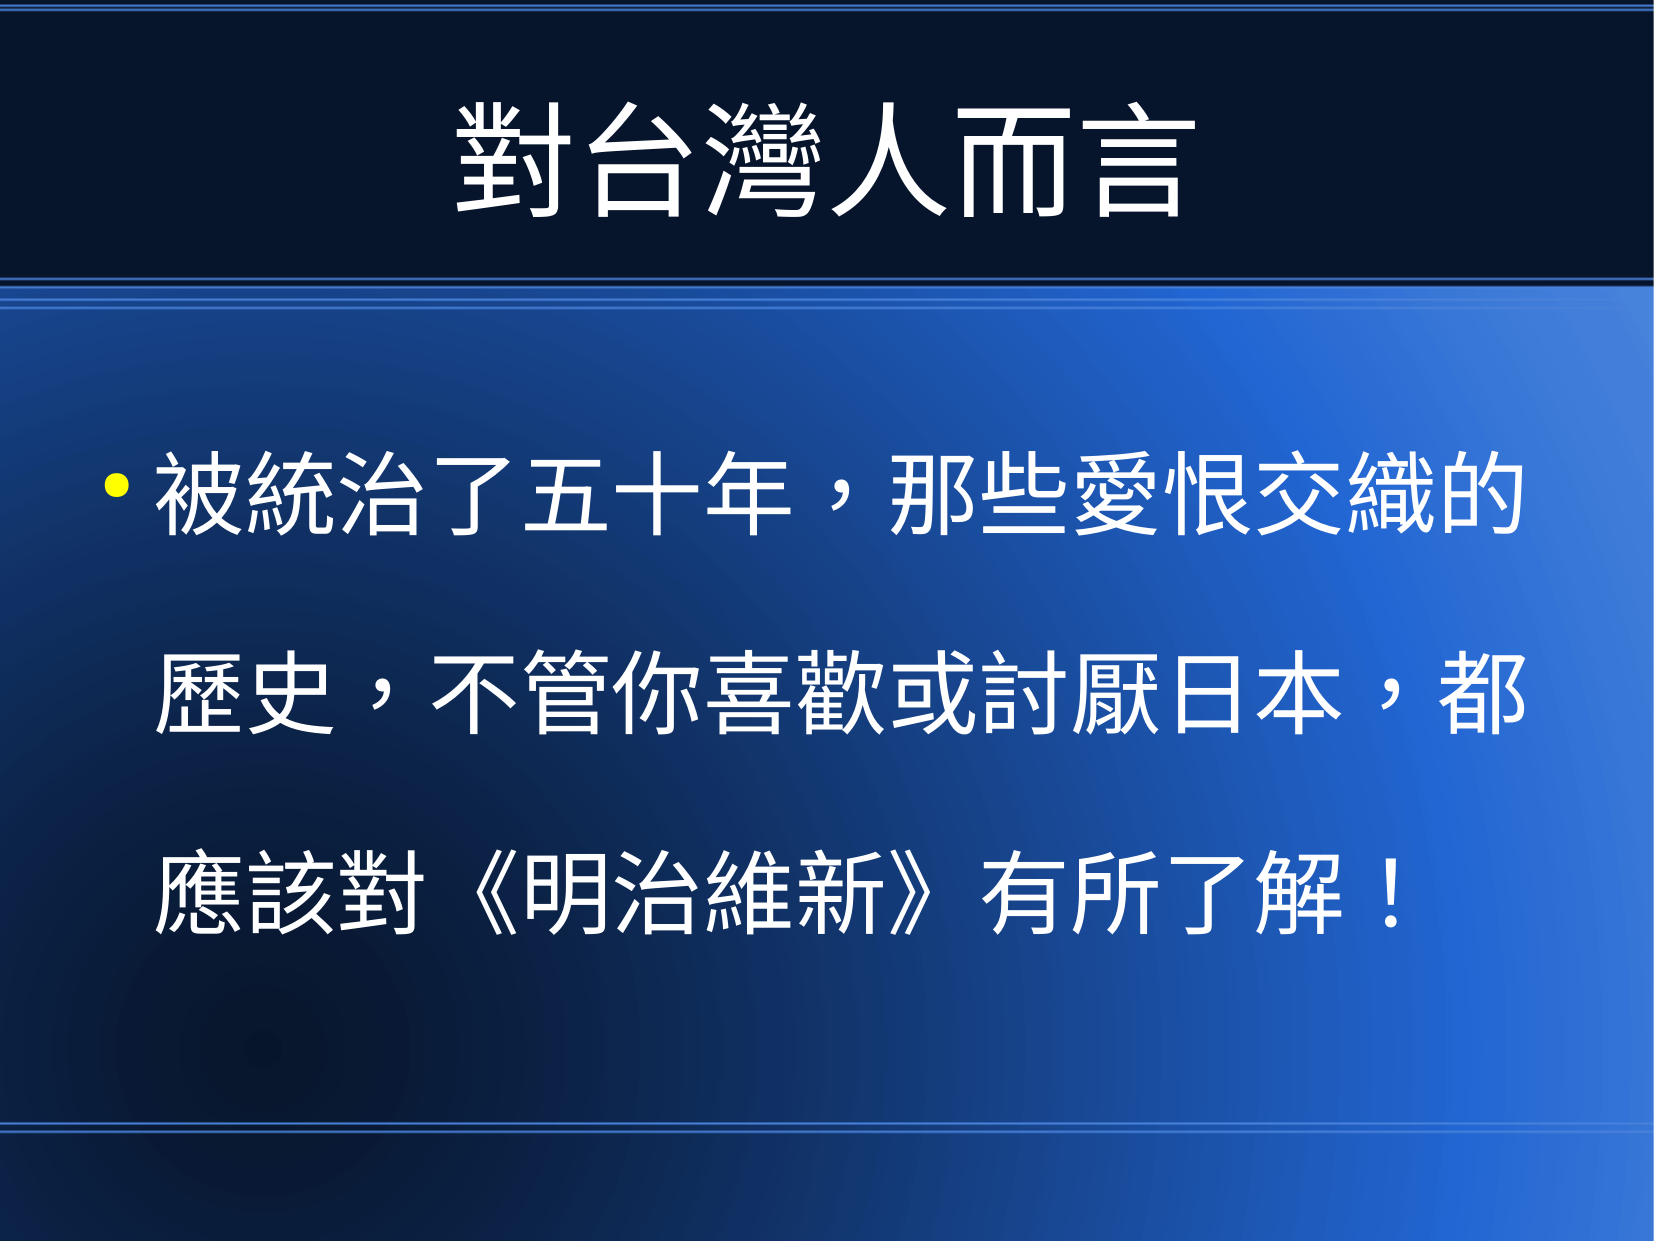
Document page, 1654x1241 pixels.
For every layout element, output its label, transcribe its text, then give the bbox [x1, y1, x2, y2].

picture [0, 0, 1654, 1241]
title 對台灣人而言 [82, 49, 1571, 257]
list 被統治了五十年，那些愛恨交織的歷史，不管你喜歡或討厭日本，都應該對《明治維新》有所了解！ [82, 355, 1571, 1241]
